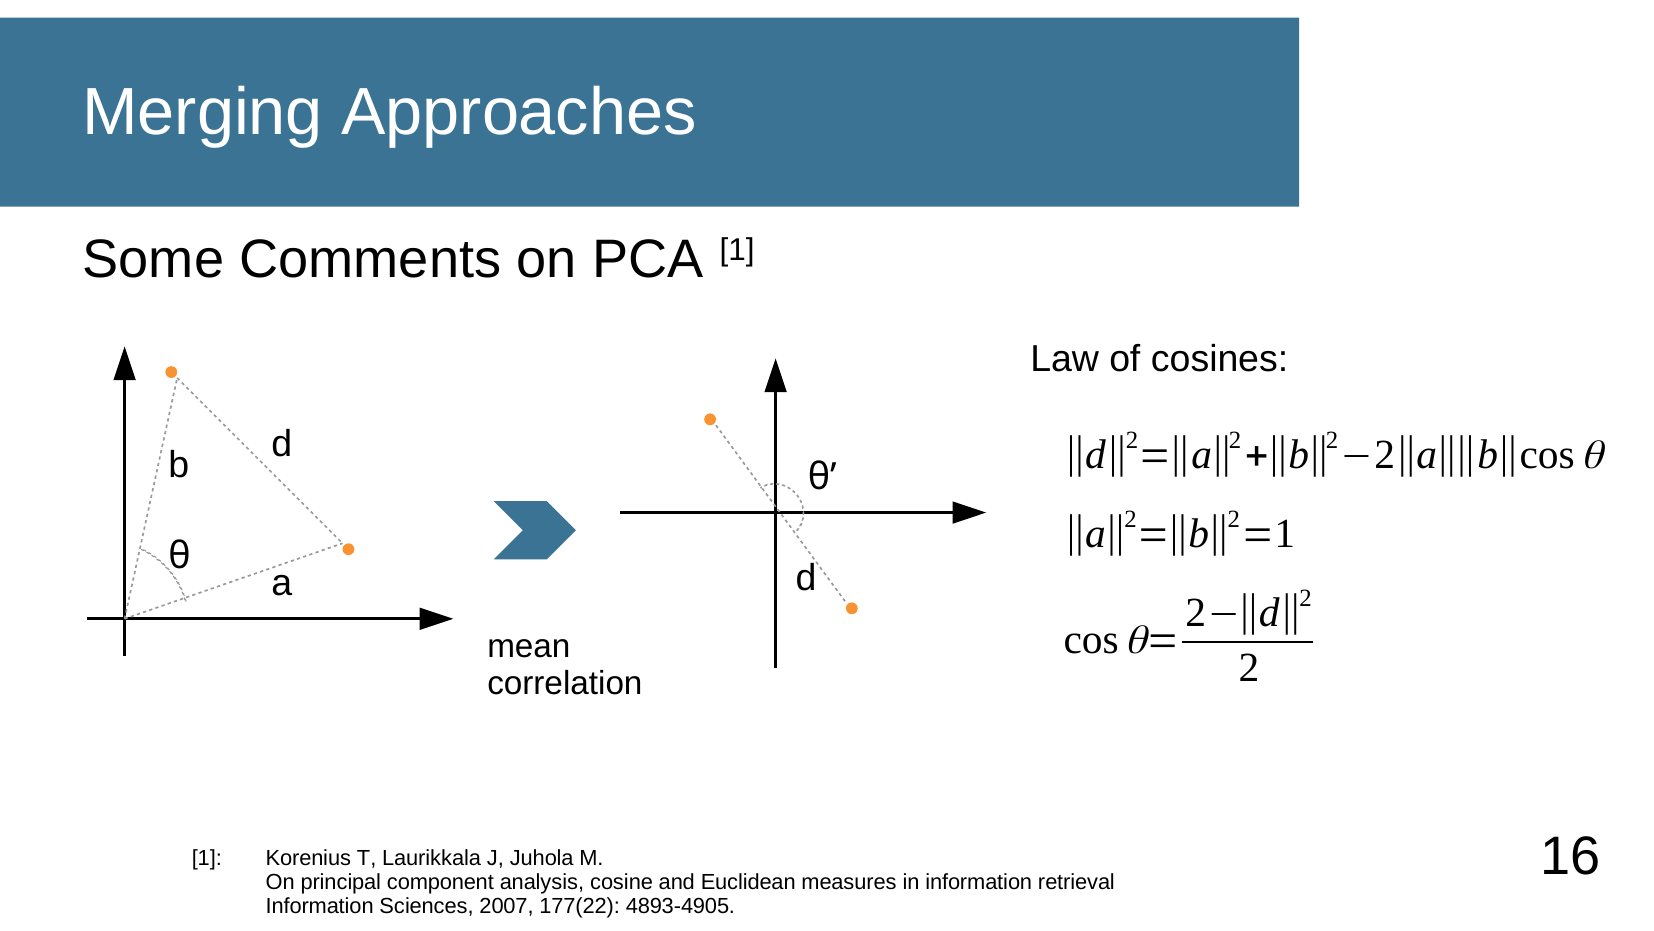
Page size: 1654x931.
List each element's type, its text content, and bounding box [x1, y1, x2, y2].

text_box [704, 413, 717, 426]
text_box Law of cosines: [1015, 330, 1304, 391]
text_box θ’ [793, 448, 882, 509]
text_box [165, 366, 178, 379]
list Some Comments on PCA [1] [82, 224, 1571, 764]
text_box [1]: Korenius T, Laurikkala J, Juhola M. On principal component analysis, cosine and Euclidean measures in information retrieval Information Sciences, 2007, 177(22): 4893-4905. [177, 838, 1131, 929]
chart [1057, 505, 1302, 560]
title Merging Approaches [82, 35, 1234, 189]
text_box mean correlation [472, 620, 658, 712]
chart [1057, 584, 1322, 691]
chart [1057, 426, 1608, 481]
text_box d [256, 415, 308, 476]
text_box d [780, 549, 832, 610]
text_box [493, 501, 576, 560]
text_box [342, 543, 355, 556]
text_box θ [153, 528, 205, 589]
text_box a [256, 555, 308, 615]
text_box b [153, 437, 204, 497]
text_box [845, 602, 858, 615]
